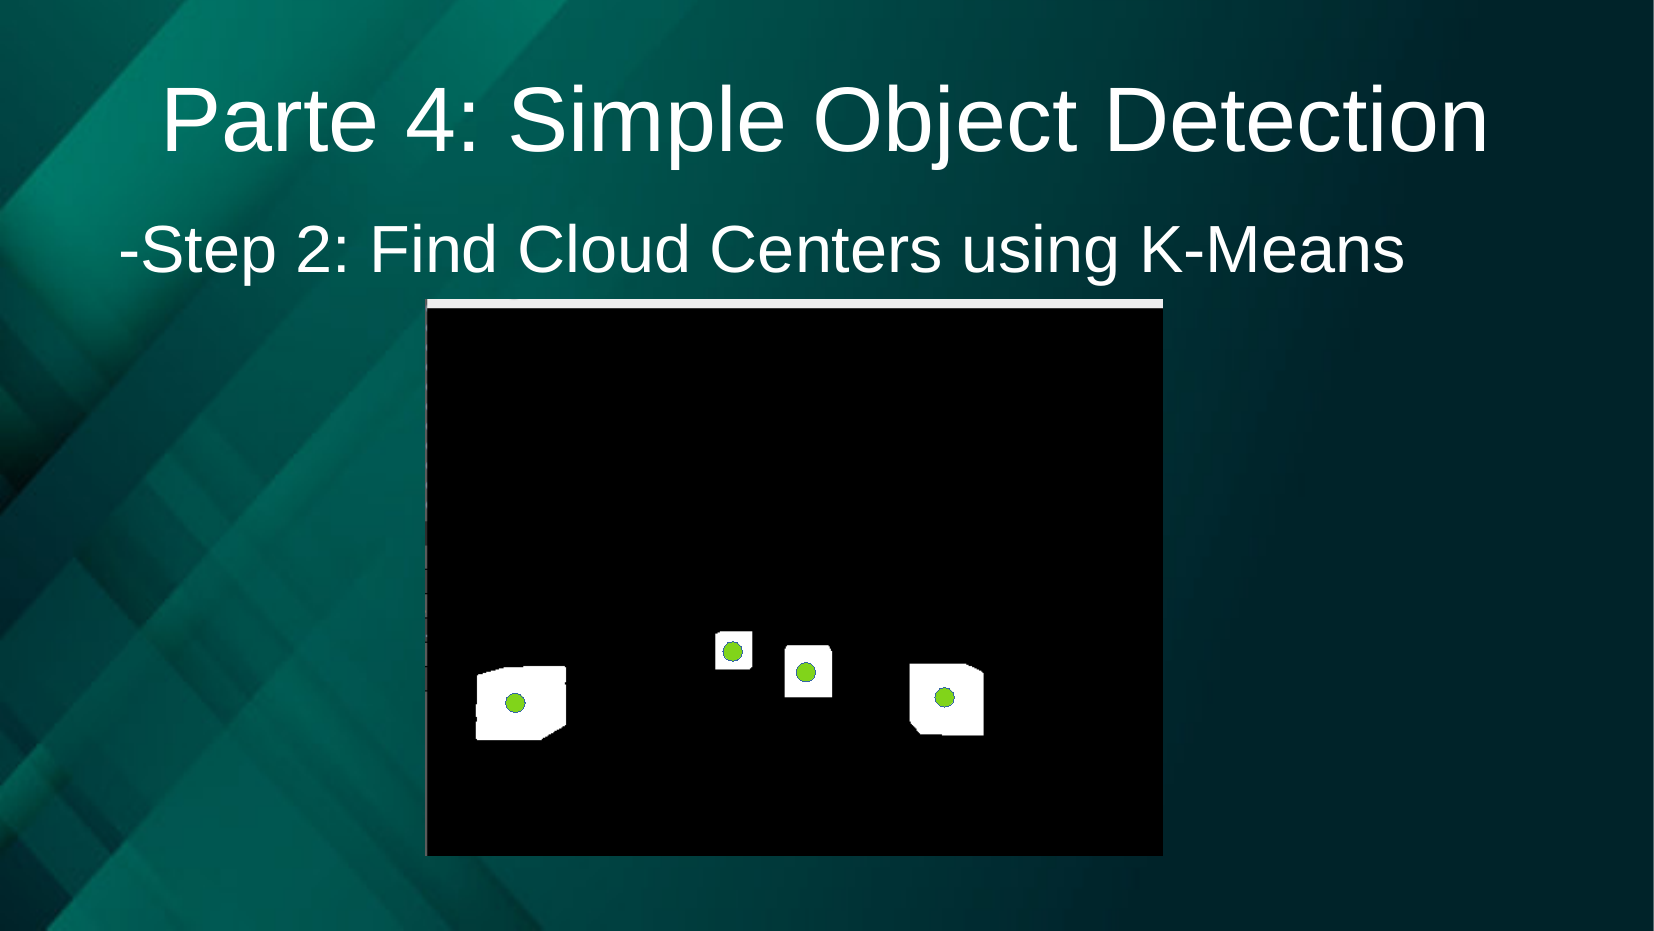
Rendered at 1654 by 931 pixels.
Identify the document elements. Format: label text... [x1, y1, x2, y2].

text_box [796, 662, 816, 682]
text_box [934, 687, 955, 708]
text_box -Step 2: Find Cloud Centers using K-Means [82, 205, 1571, 326]
text_box [505, 693, 526, 713]
text_box [722, 641, 743, 662]
picture [0, 0, 1654, 931]
title Parte 4: Simple Object Detection [82, 37, 1571, 193]
